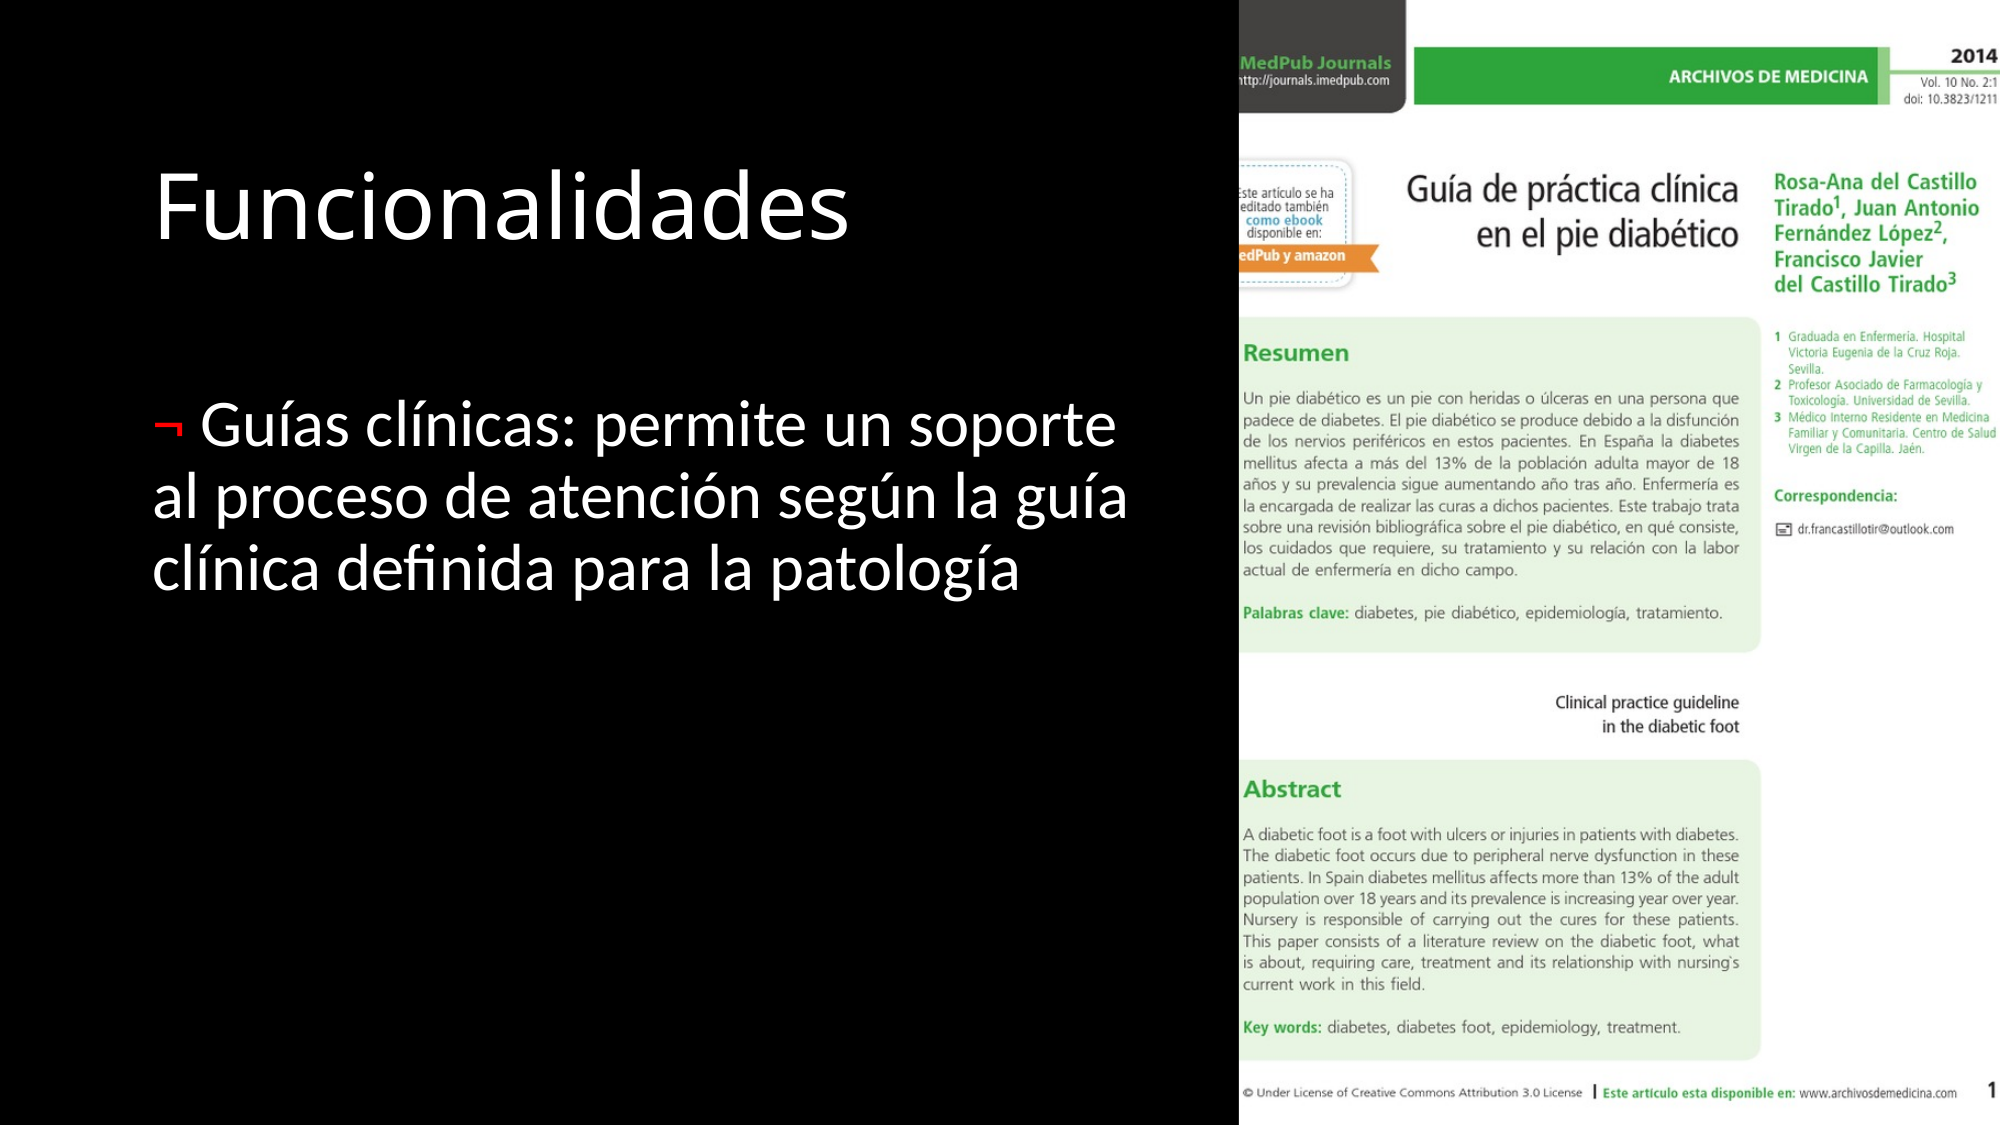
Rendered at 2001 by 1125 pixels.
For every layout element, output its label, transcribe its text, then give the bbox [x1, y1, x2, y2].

title Funcionalidades [137, 59, 1164, 360]
list ¬ Guías clínicas: permite un soporte al proceso de atención según la guía clínica definida para la patología [137, 381, 1164, 1014]
picture [1238, 0, 2000, 1125]
